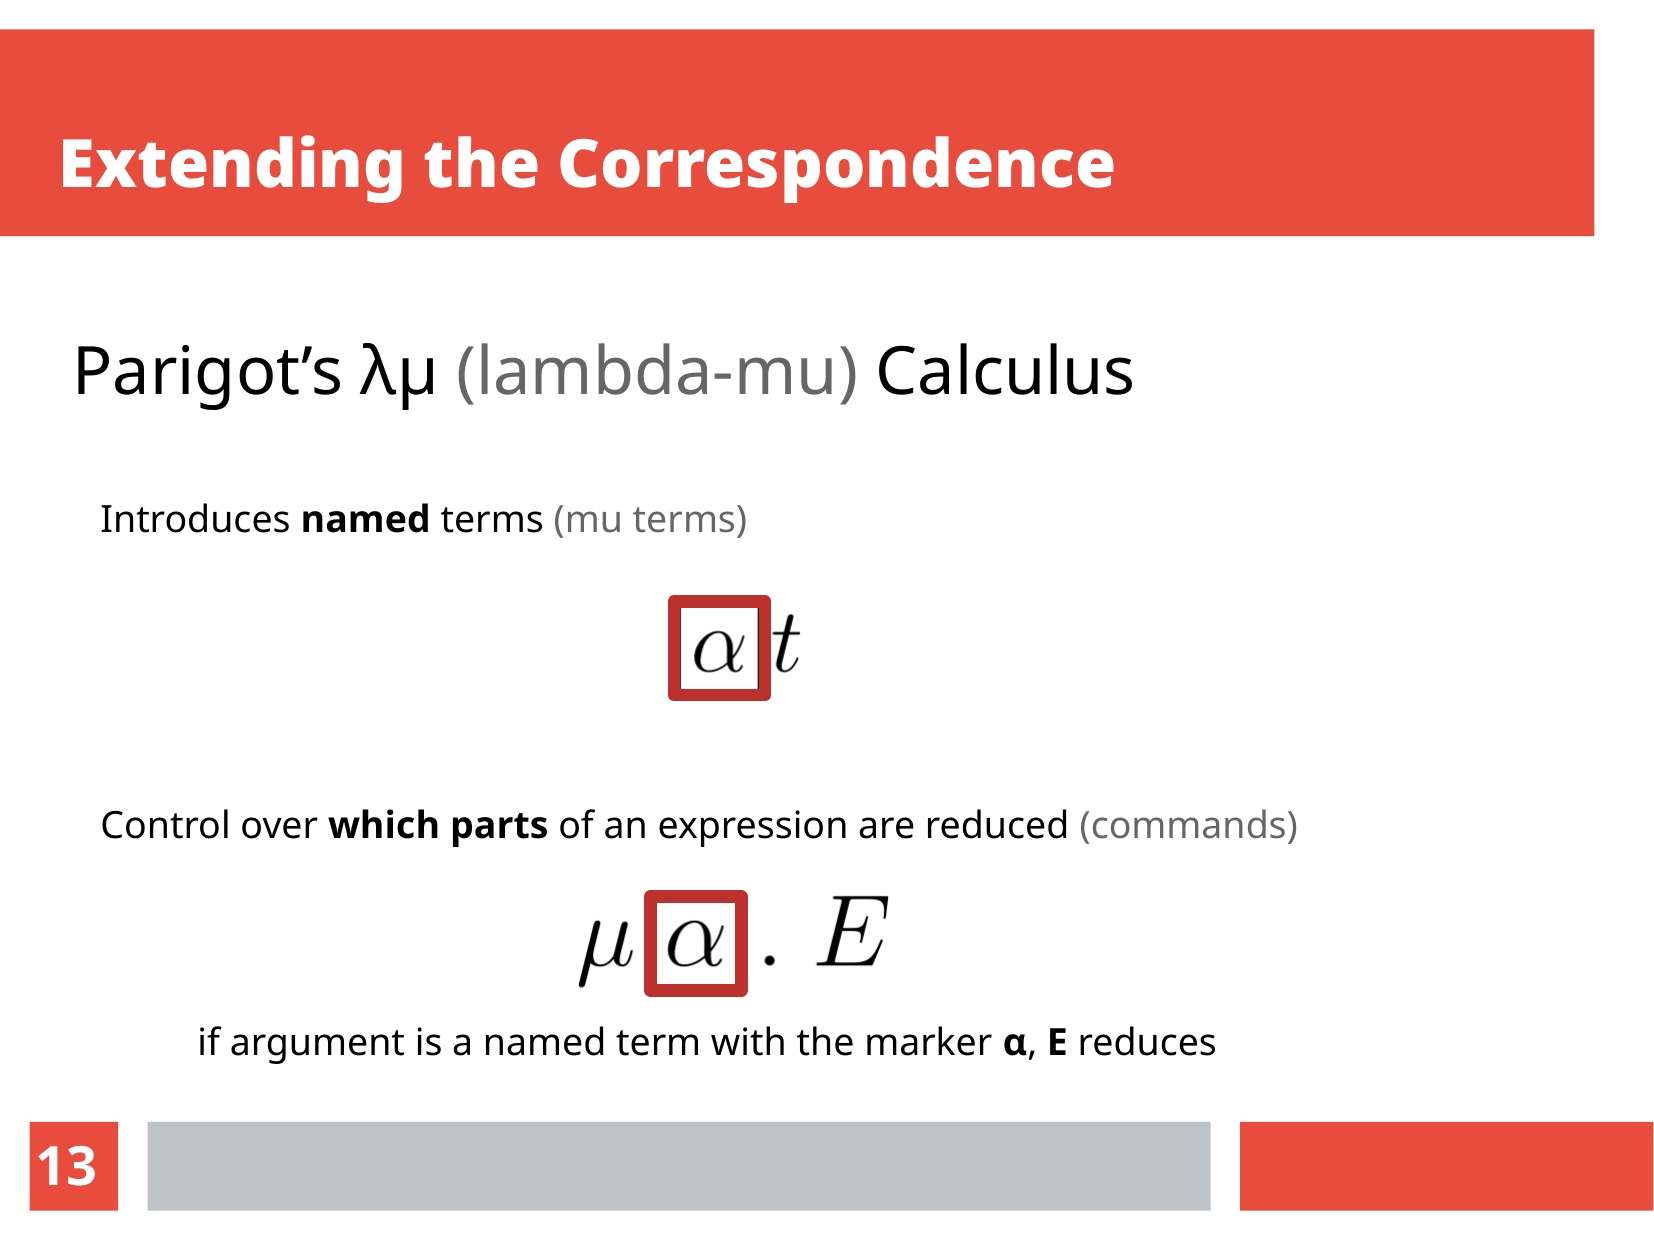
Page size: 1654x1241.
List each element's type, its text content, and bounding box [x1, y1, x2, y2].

picture [659, 583, 821, 716]
picture [558, 875, 911, 1008]
text_box Parigot’s λμ (lambda-mu) Calculus [57, 315, 1237, 409]
text_box Introduces named terms (mu terms) Control over which parts of an expression are reduced (commands) [85, 485, 1412, 805]
title Extending the Correspondence [59, 58, 1595, 207]
text_box if argument is a named term with the marker α, E reduces [182, 1008, 1310, 1067]
text_box 13 [20, 1119, 254, 1210]
